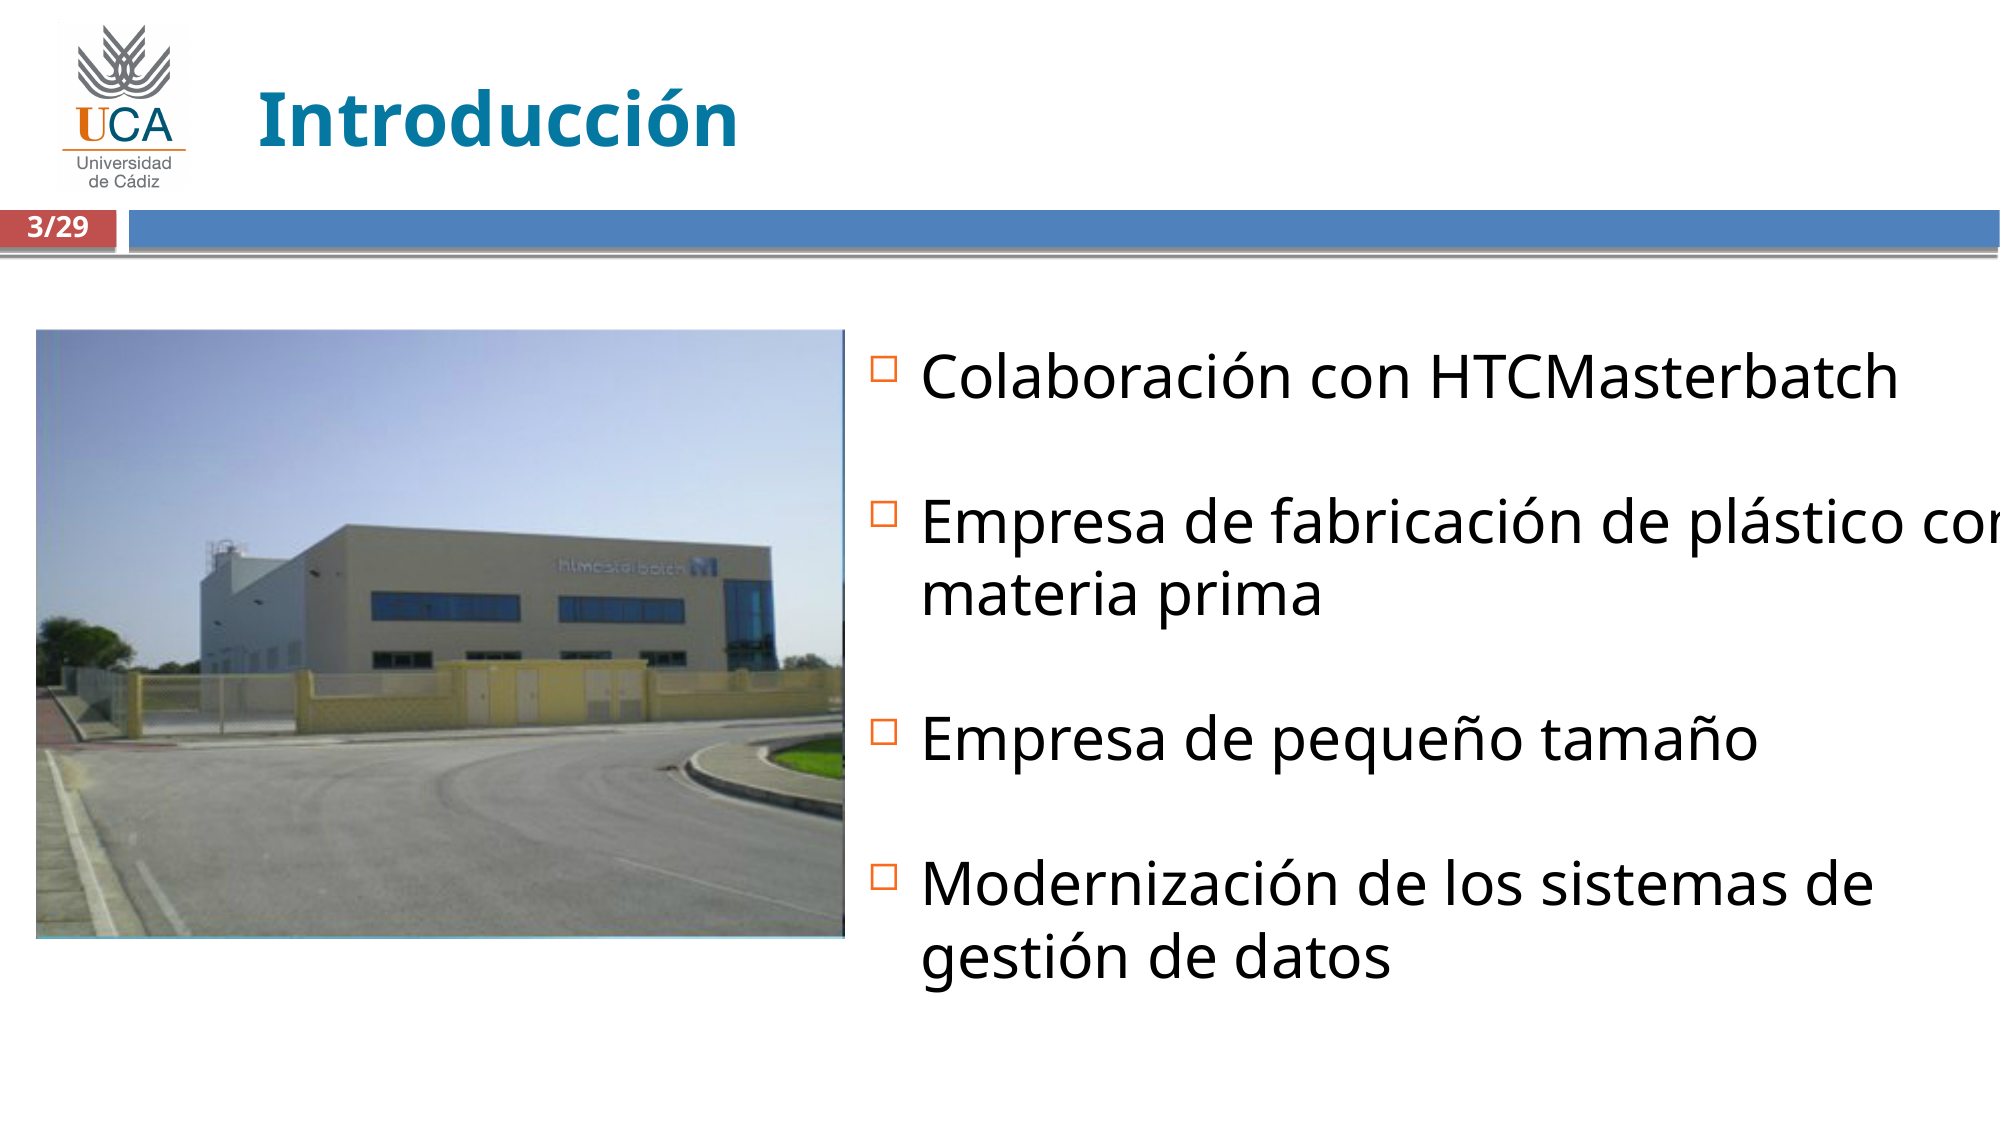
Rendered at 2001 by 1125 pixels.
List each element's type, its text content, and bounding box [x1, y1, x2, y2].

picture [36, 314, 845, 939]
picture [58, 22, 190, 191]
text_box Introducción [243, 44, 1752, 188]
text_box Colaboración con HTCMasterbatch Empresa de fabricación de plástico como materia prima Empresa de pequeño tamaño Modernización de los sistemas de gestión de datos [852, 330, 2000, 1063]
text_box <número>/29 [0, 208, 117, 249]
